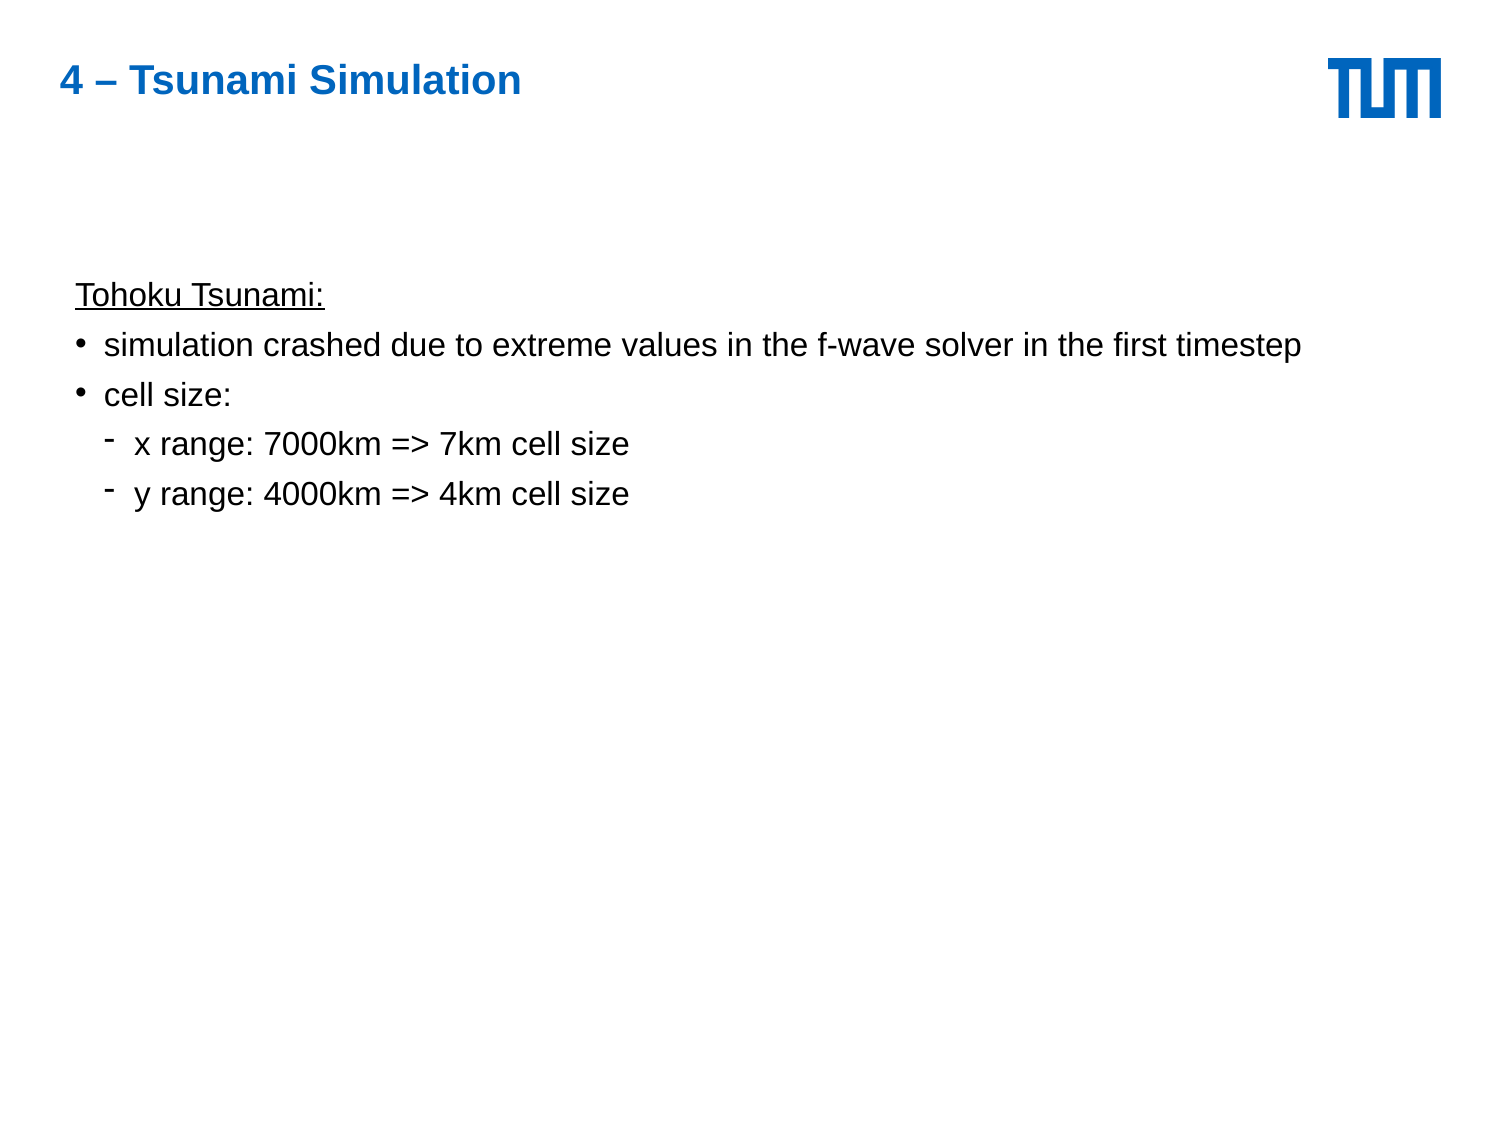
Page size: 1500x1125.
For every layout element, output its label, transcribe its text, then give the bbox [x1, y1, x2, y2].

picture [1418, 58, 1441, 118]
title 4 – Tsunami Simulation [59, 40, 1418, 343]
list Tohoku Tsunami: simulation crashed due to extreme values in the f-wave solver in the first timestep cell size: x range: 7000km => 7km cell size y range: 4000km => 4km cell size [75, 263, 1395, 916]
